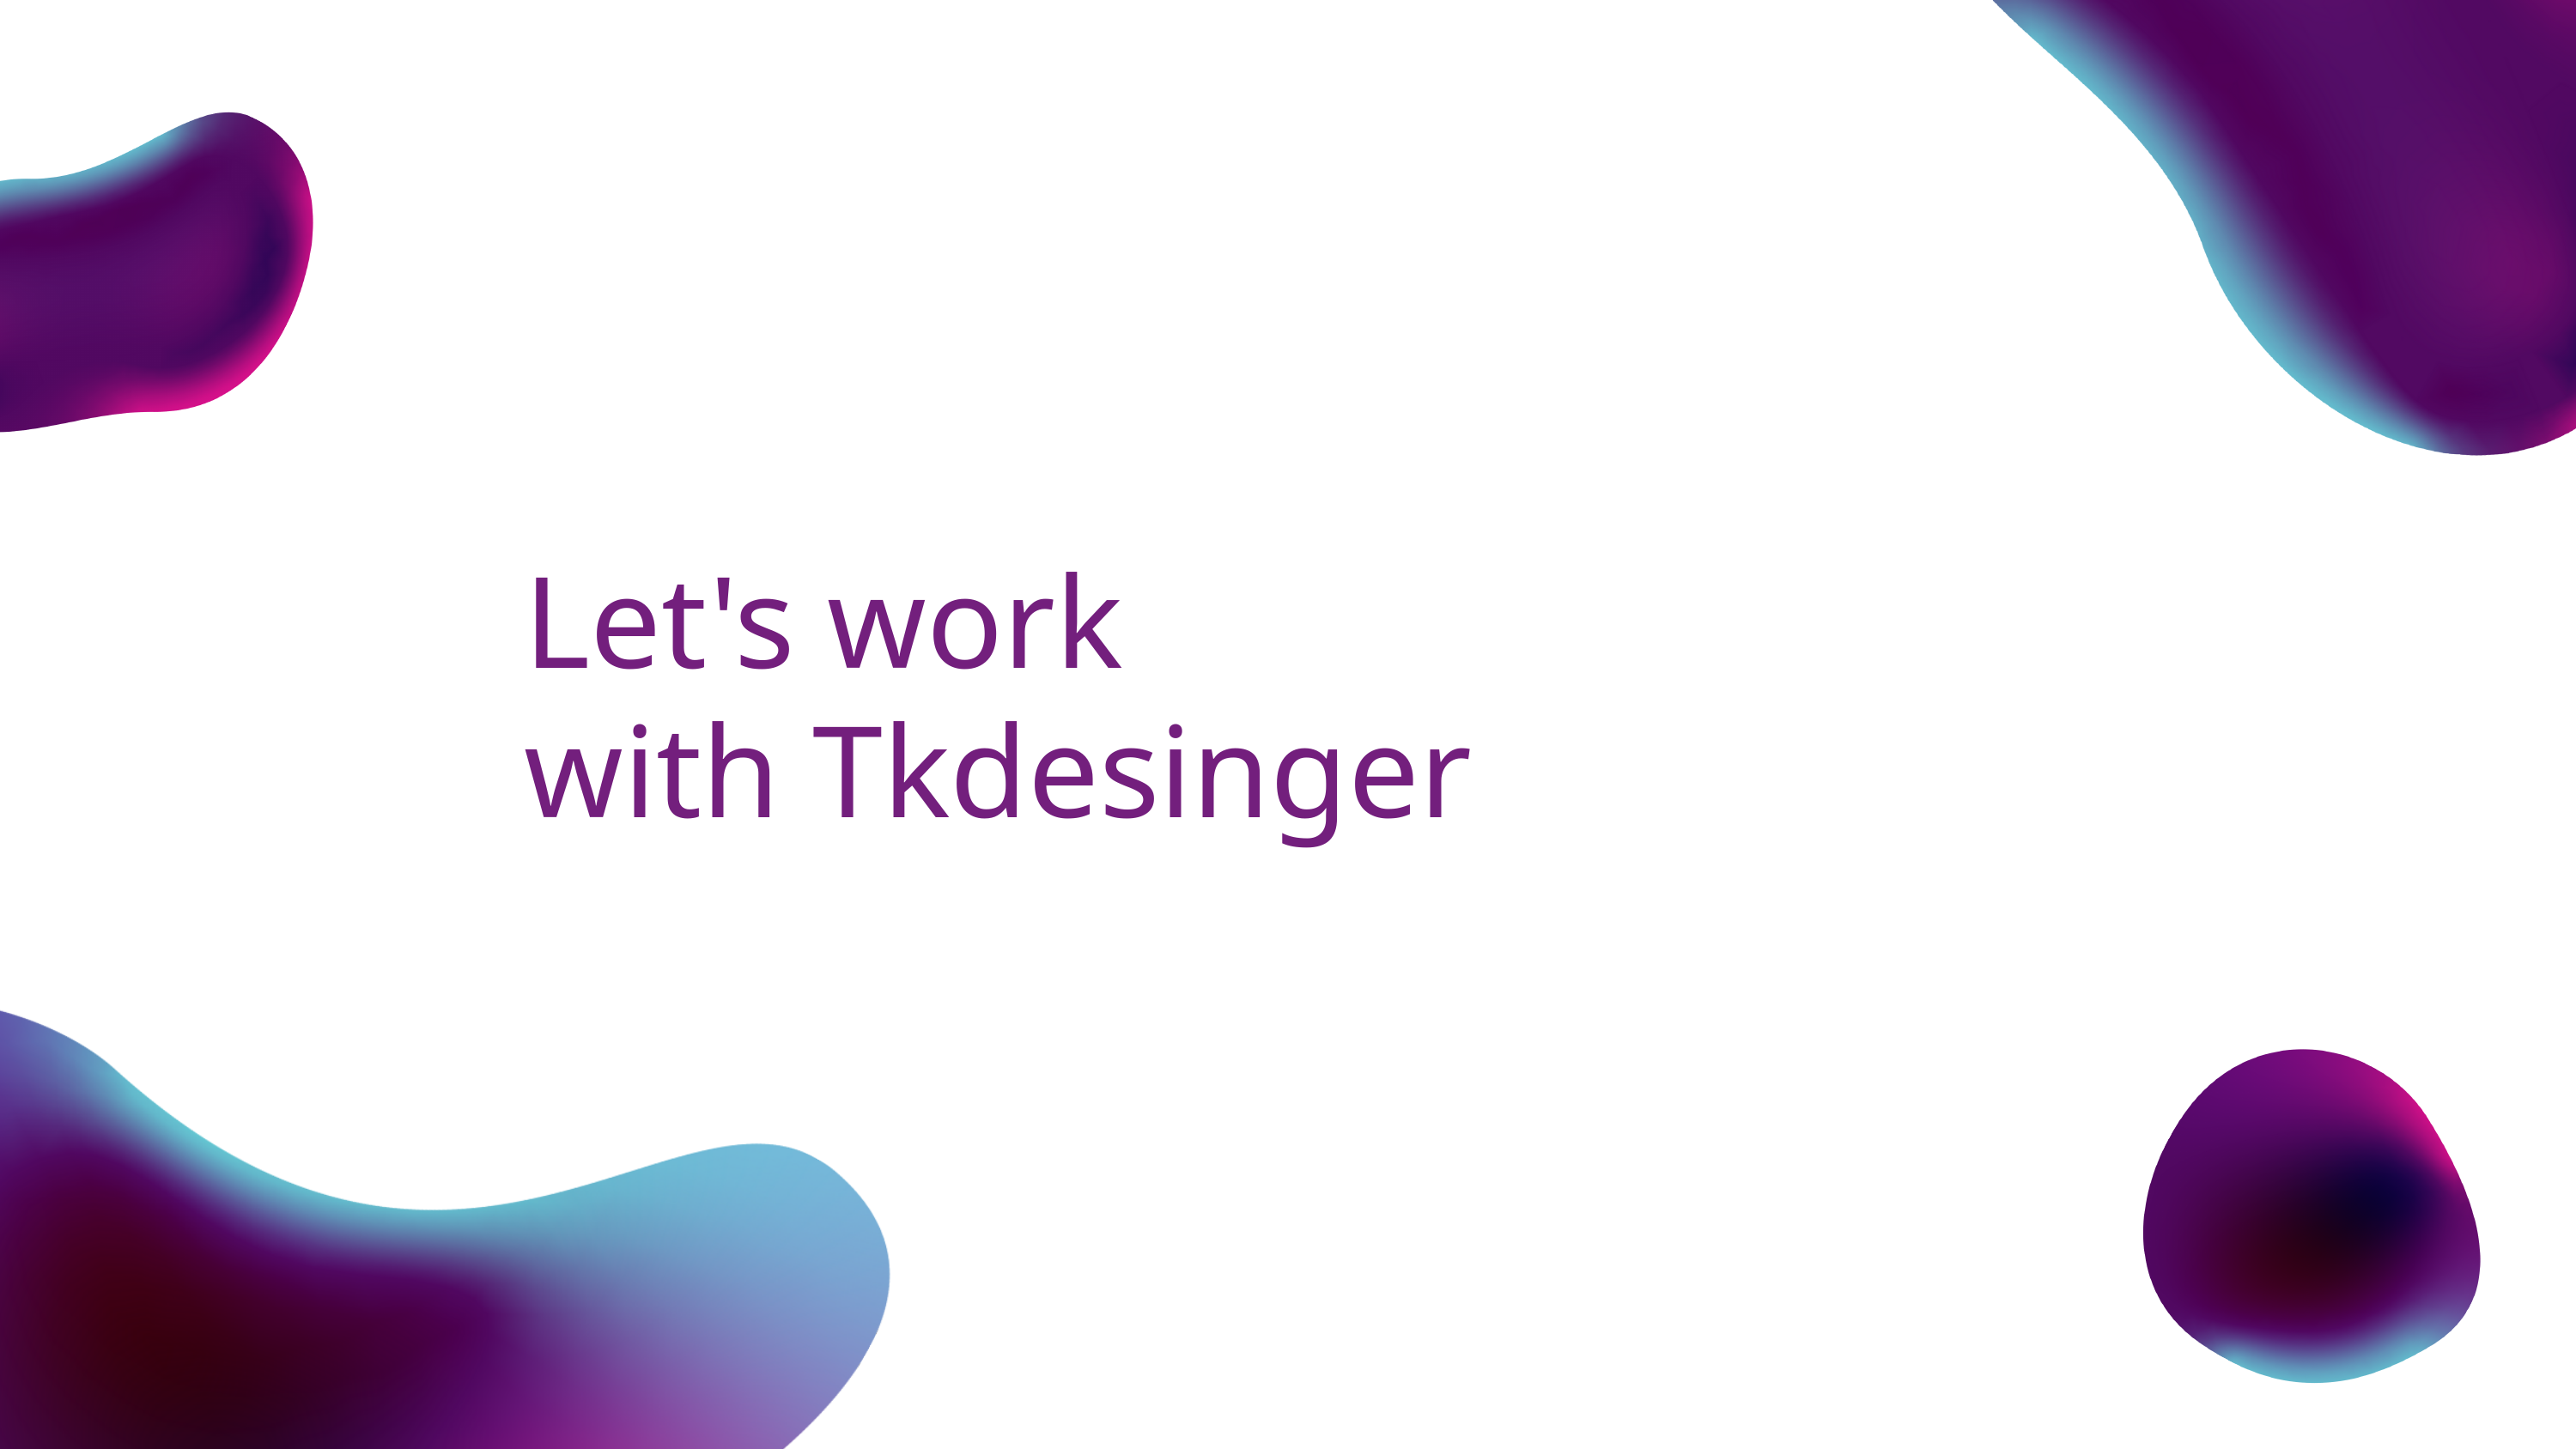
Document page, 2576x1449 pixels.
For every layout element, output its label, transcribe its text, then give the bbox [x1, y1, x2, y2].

picture [1893, 0, 2576, 465]
picture [0, 0, 361, 537]
picture [2089, 997, 2548, 1449]
picture [0, 716, 937, 1449]
text_box Let's work with Tkdesinger [524, 544, 1635, 845]
